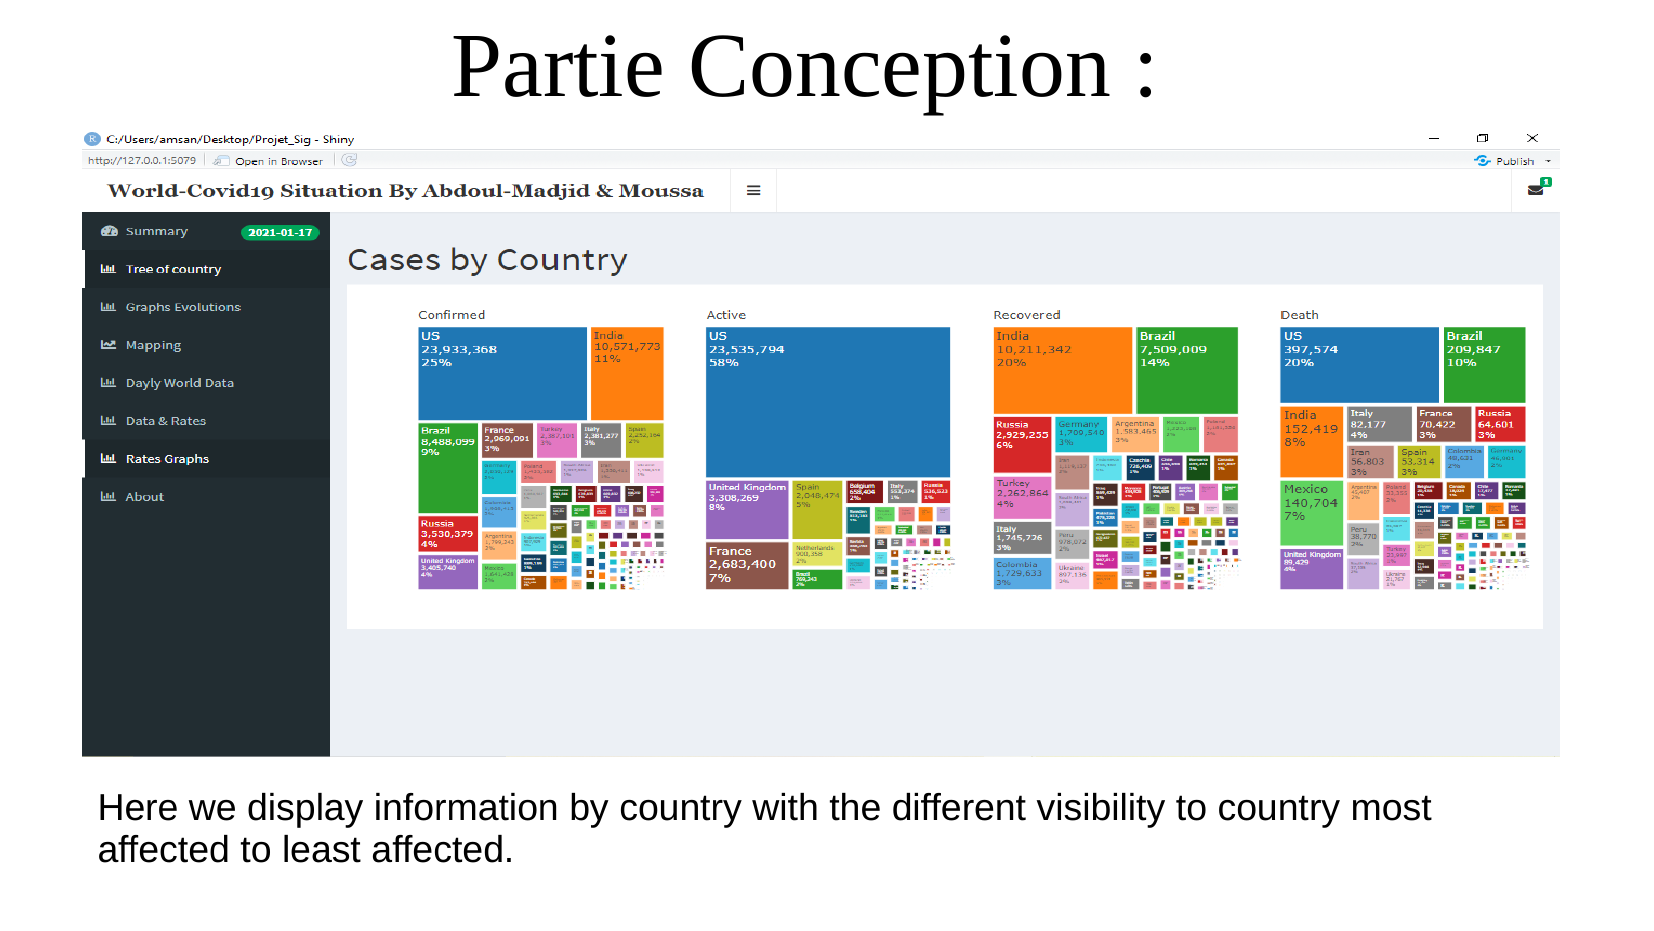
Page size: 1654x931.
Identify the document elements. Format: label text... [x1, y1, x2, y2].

title Partie Conception : [23, 11, 1589, 119]
text_box Here we display information by country with the different visibility to country most affected to least affected. [82, 779, 1571, 879]
picture [82, 129, 1560, 758]
